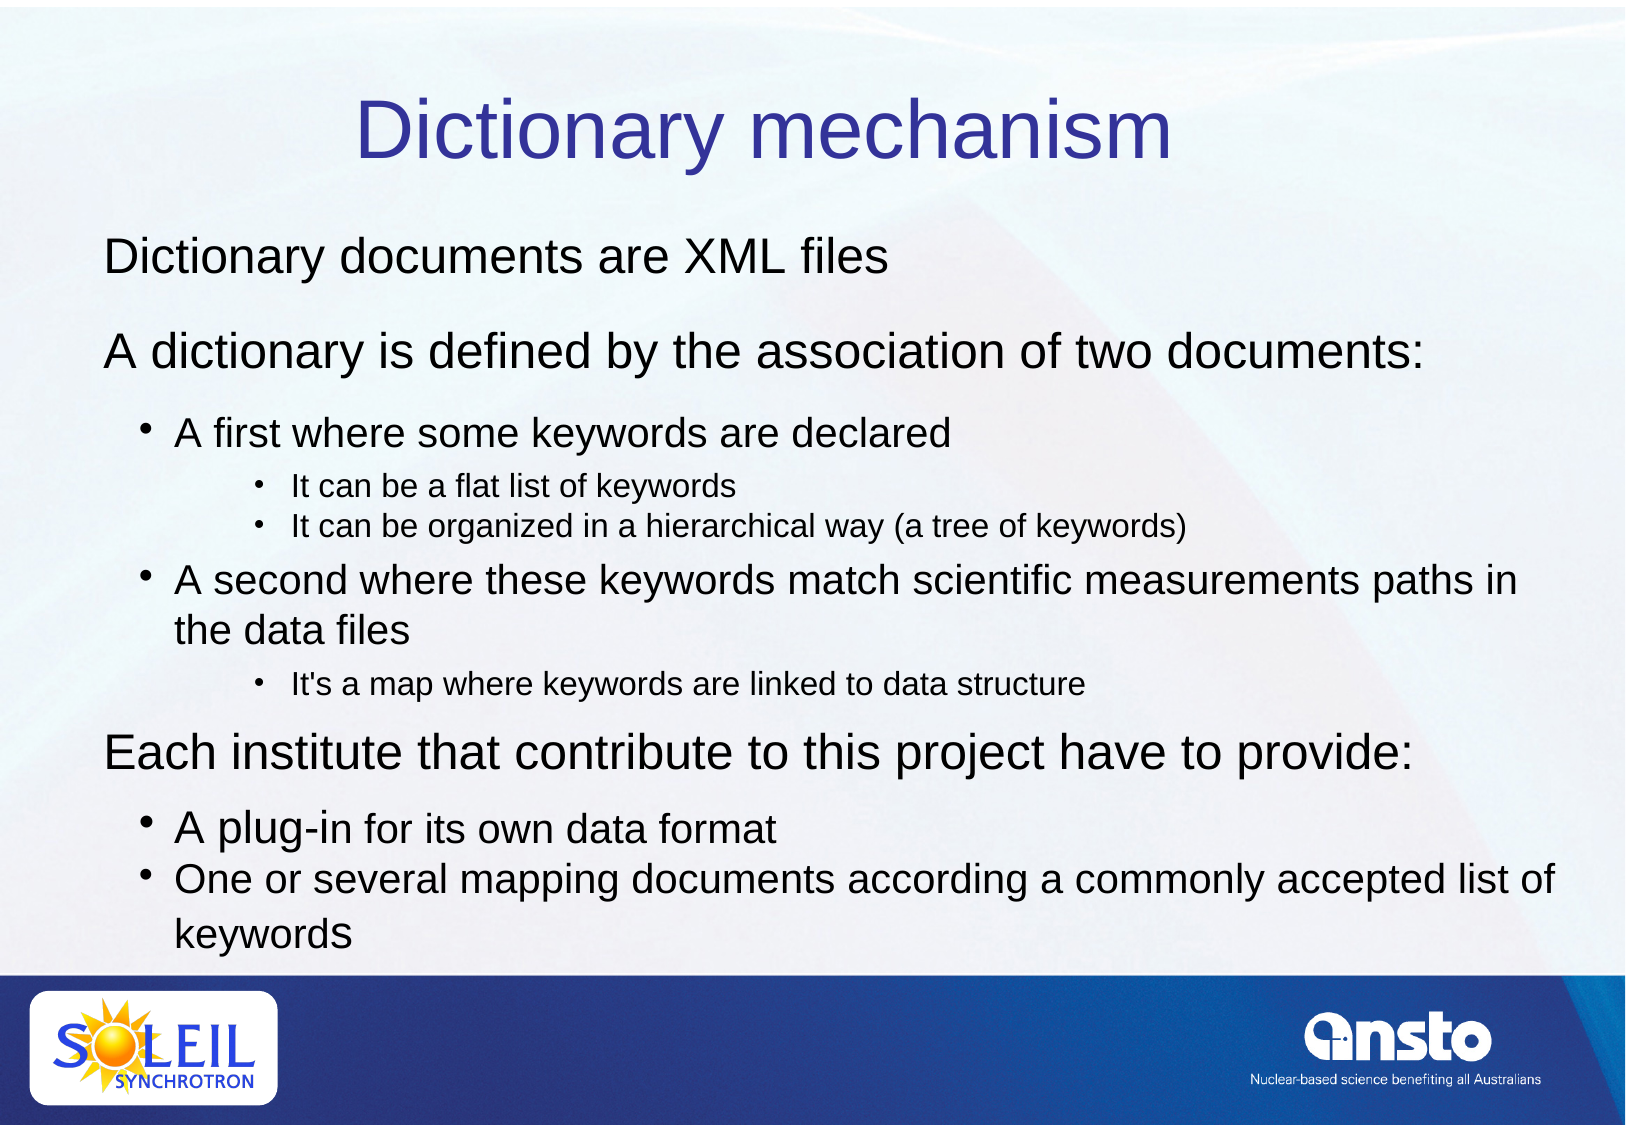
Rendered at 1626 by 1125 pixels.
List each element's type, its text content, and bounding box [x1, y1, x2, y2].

text_box Dictionary documents are XML files A dictionary is defined by the association of two documents: A first where some keywords are declared It can be a flat list of keywords It can be organized in a hierarchical way (a tree of keywords) A second where these keywords match scientific measurements paths in the data files It's a map where keywords are linked to data structure Each institute that contribute to this project have to provide: A plug-in for its own data format One or several mapping documents according a commonly accepted list of keywords [88, 216, 1595, 916]
text_box Dictionary mechanism [340, 30, 1549, 219]
picture [0, 7, 1626, 1125]
